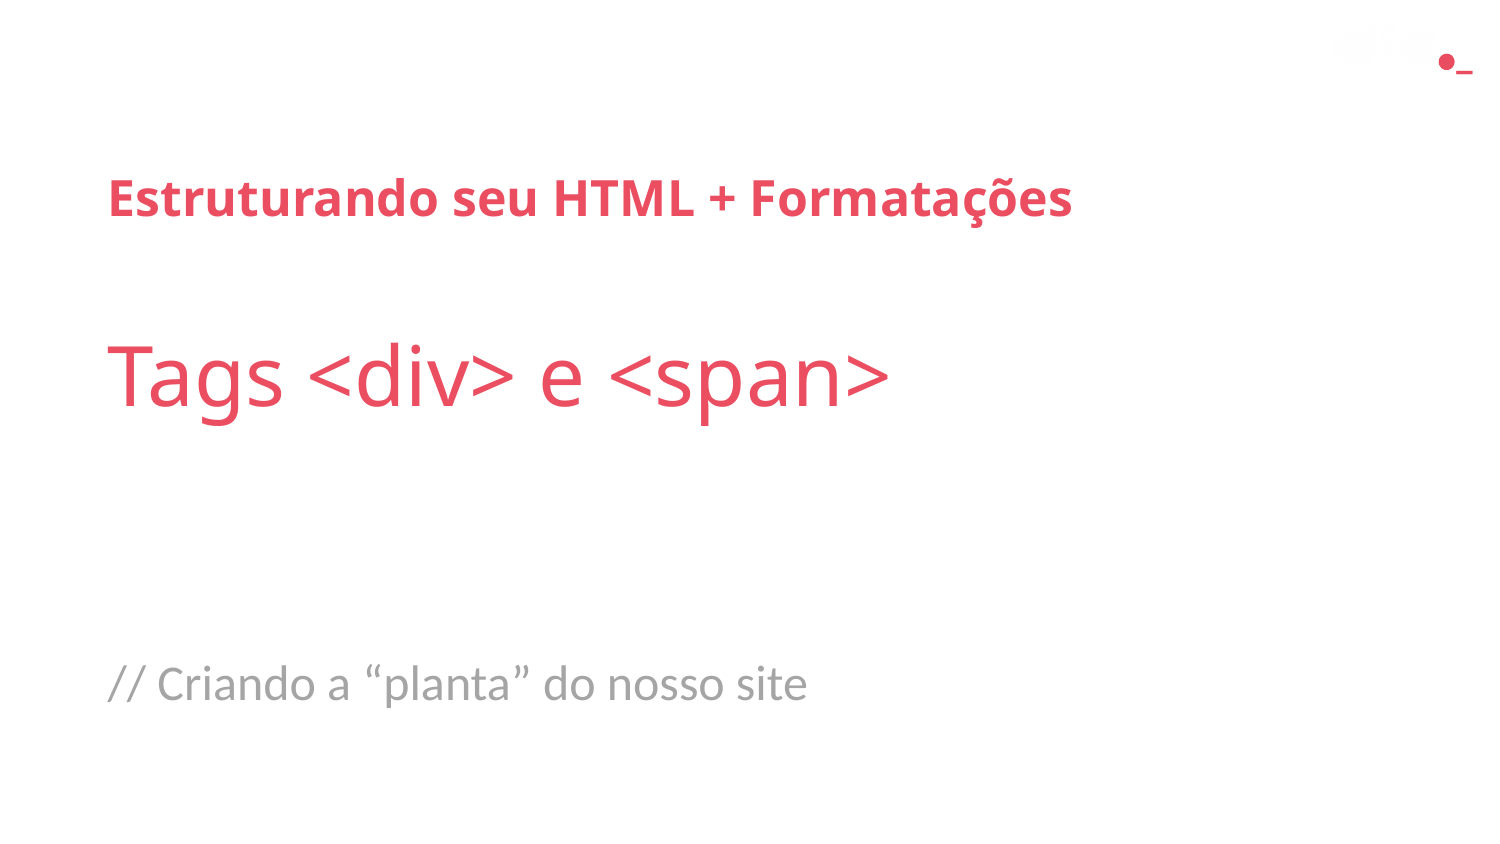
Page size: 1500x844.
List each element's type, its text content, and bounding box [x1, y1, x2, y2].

text_box Tags <div> e <span> [92, 292, 1309, 558]
text_box Estruturando seu HTML + Formatações [92, 142, 1309, 223]
picture [1333, 19, 1473, 75]
text_box // Criando a “planta” do nosso site [92, 635, 1309, 701]
